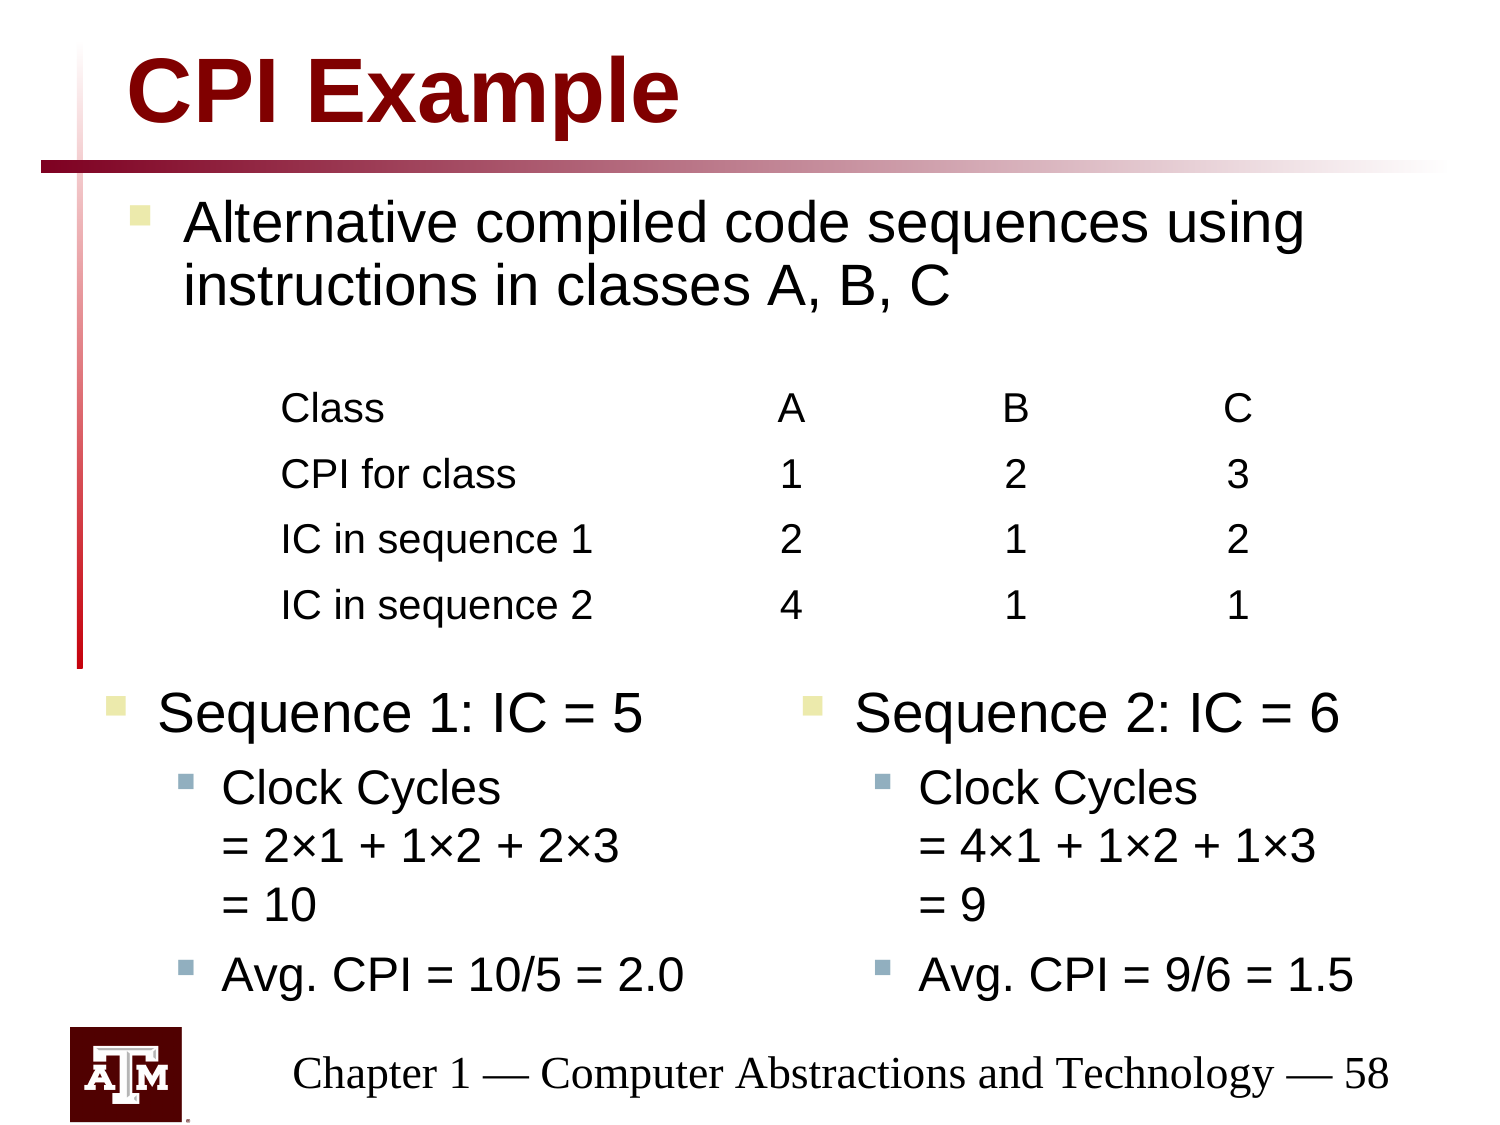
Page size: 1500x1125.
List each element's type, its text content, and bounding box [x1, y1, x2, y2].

table_cell 2 [1128, 504, 1348, 570]
table_cell IC in sequence 1 [266, 504, 679, 570]
title CPI Example [112, 23, 1468, 149]
text_box Sequence 2: IC = 6 Clock Cycles = 4×1 + 1×2 + 1×3 = 9 Avg. CPI = 9/6 = 1.5 [785, 668, 1424, 1012]
table_cell 2 [904, 439, 1128, 504]
table_cell 4 [679, 570, 904, 635]
table_cell CPI for class [266, 439, 679, 504]
table_cell 2 [679, 504, 904, 570]
table_cell IC in sequence 2 [266, 570, 679, 635]
text_box Sequence 1: IC = 5 Clock Cycles = 2×1 + 1×2 + 2×3 = 10 Avg. CPI = 10/5 = 2.0 [88, 668, 727, 1012]
table_cell 3 [1128, 439, 1348, 504]
picture [60, 1023, 196, 1125]
table_header B [904, 373, 1128, 439]
table_header C [1128, 373, 1348, 439]
list Alternative compiled code sequences using instructions in classes A, B, C [112, 184, 1469, 349]
table_cell 1 [904, 570, 1128, 635]
table_cell 1 [1128, 570, 1348, 635]
table_header Class [266, 373, 679, 439]
table_header A [679, 373, 904, 439]
table_cell 1 [904, 504, 1128, 570]
table_cell 1 [679, 439, 904, 504]
